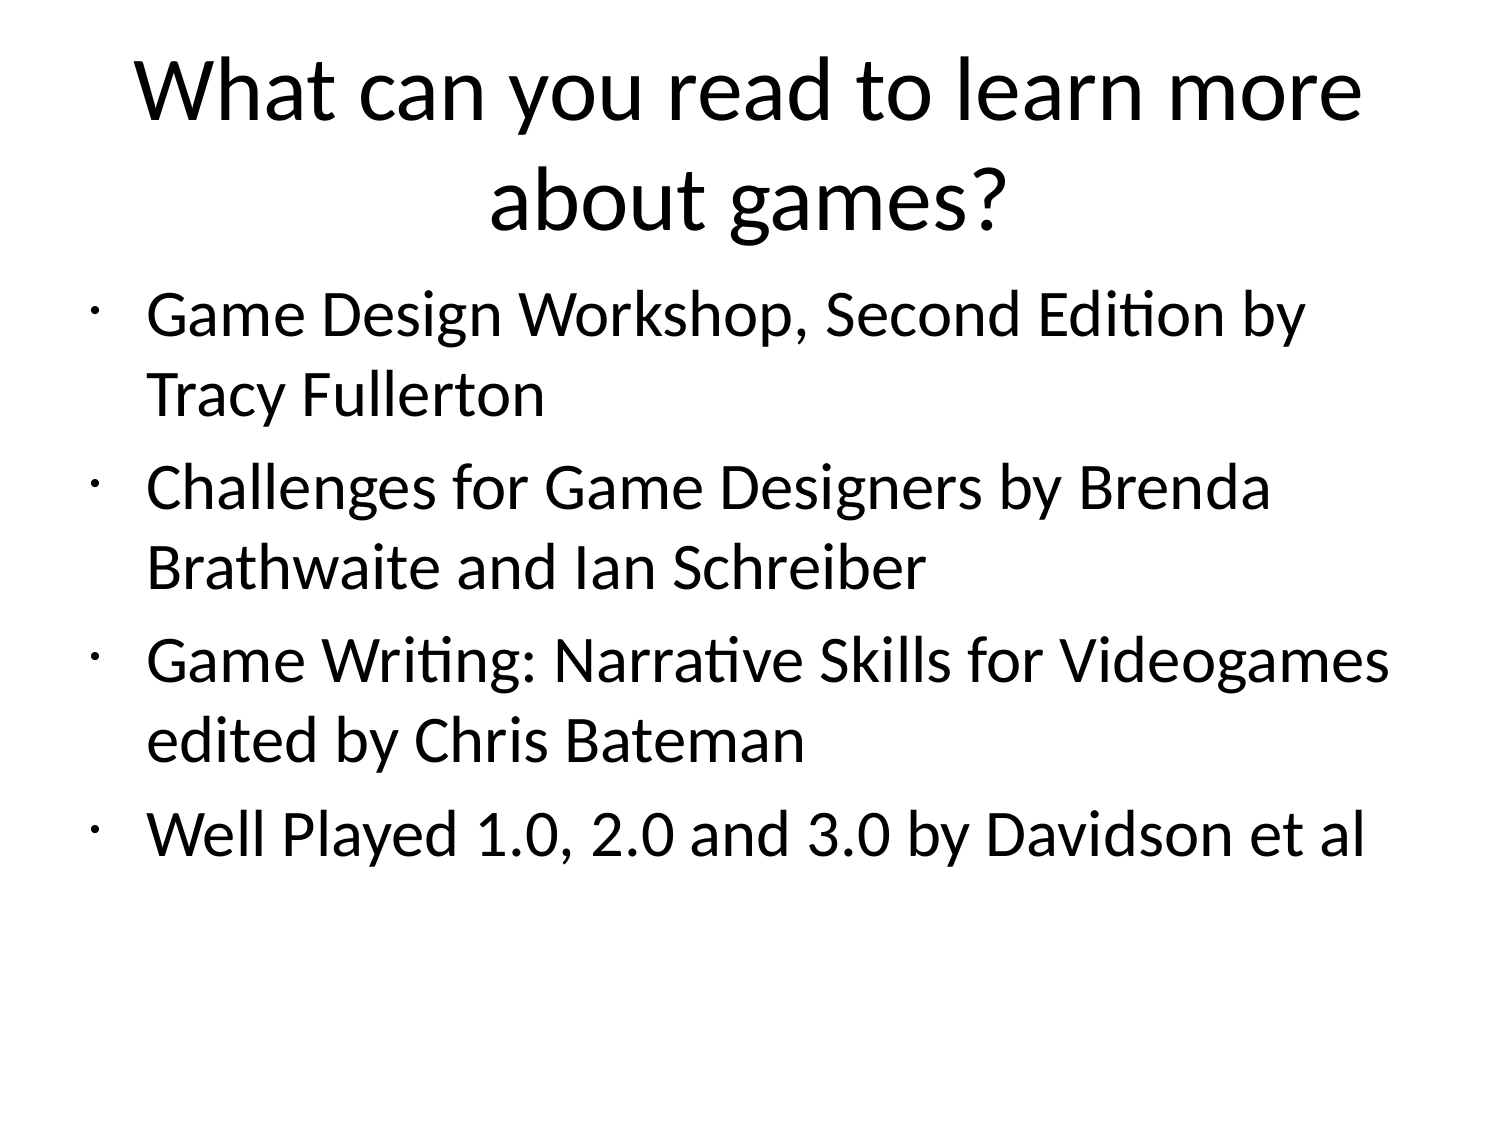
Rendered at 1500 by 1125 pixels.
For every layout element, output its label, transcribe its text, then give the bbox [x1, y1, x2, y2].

title What can you read to learn more about games? [75, 45, 1425, 233]
list Game Design Workshop, Second Edition by Tracy Fullerton Challenges for Game Designers by Brenda Brathwaite and Ian Schreiber Game Writing: Narrative Skills for Videogames edited by Chris Bateman Well Played 1.0, 2.0 and 3.0 by Davidson et al [75, 262, 1425, 1005]
